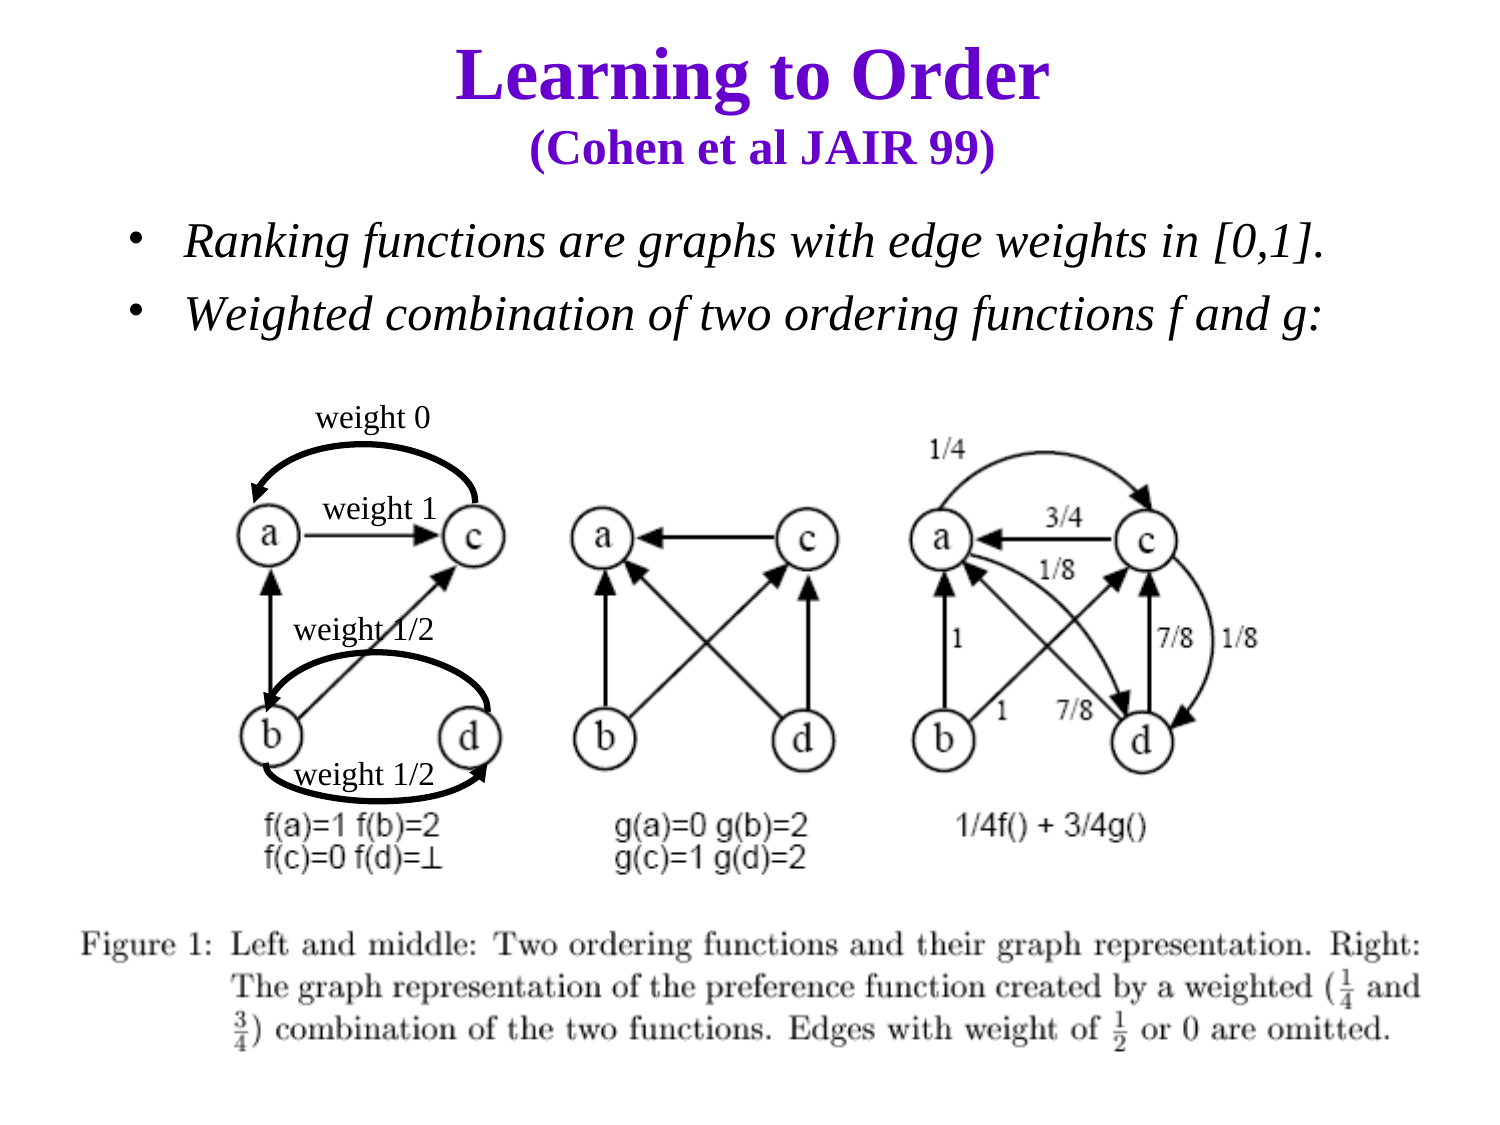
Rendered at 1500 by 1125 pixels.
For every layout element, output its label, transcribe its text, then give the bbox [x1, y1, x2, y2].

text_box weight 0 [300, 387, 446, 443]
picture [37, 375, 1450, 1082]
list Ranking functions are graphs with edge weights in [0,1]. Weighted combination of two ordering functions f and g: [112, 200, 1388, 375]
text_box weight 1 [307, 478, 453, 535]
text_box weight 1/2 [278, 744, 451, 801]
text_box weight 1/2 [278, 599, 450, 656]
title Learning to Order (Cohen et al JAIR 99) [125, 37, 1401, 163]
